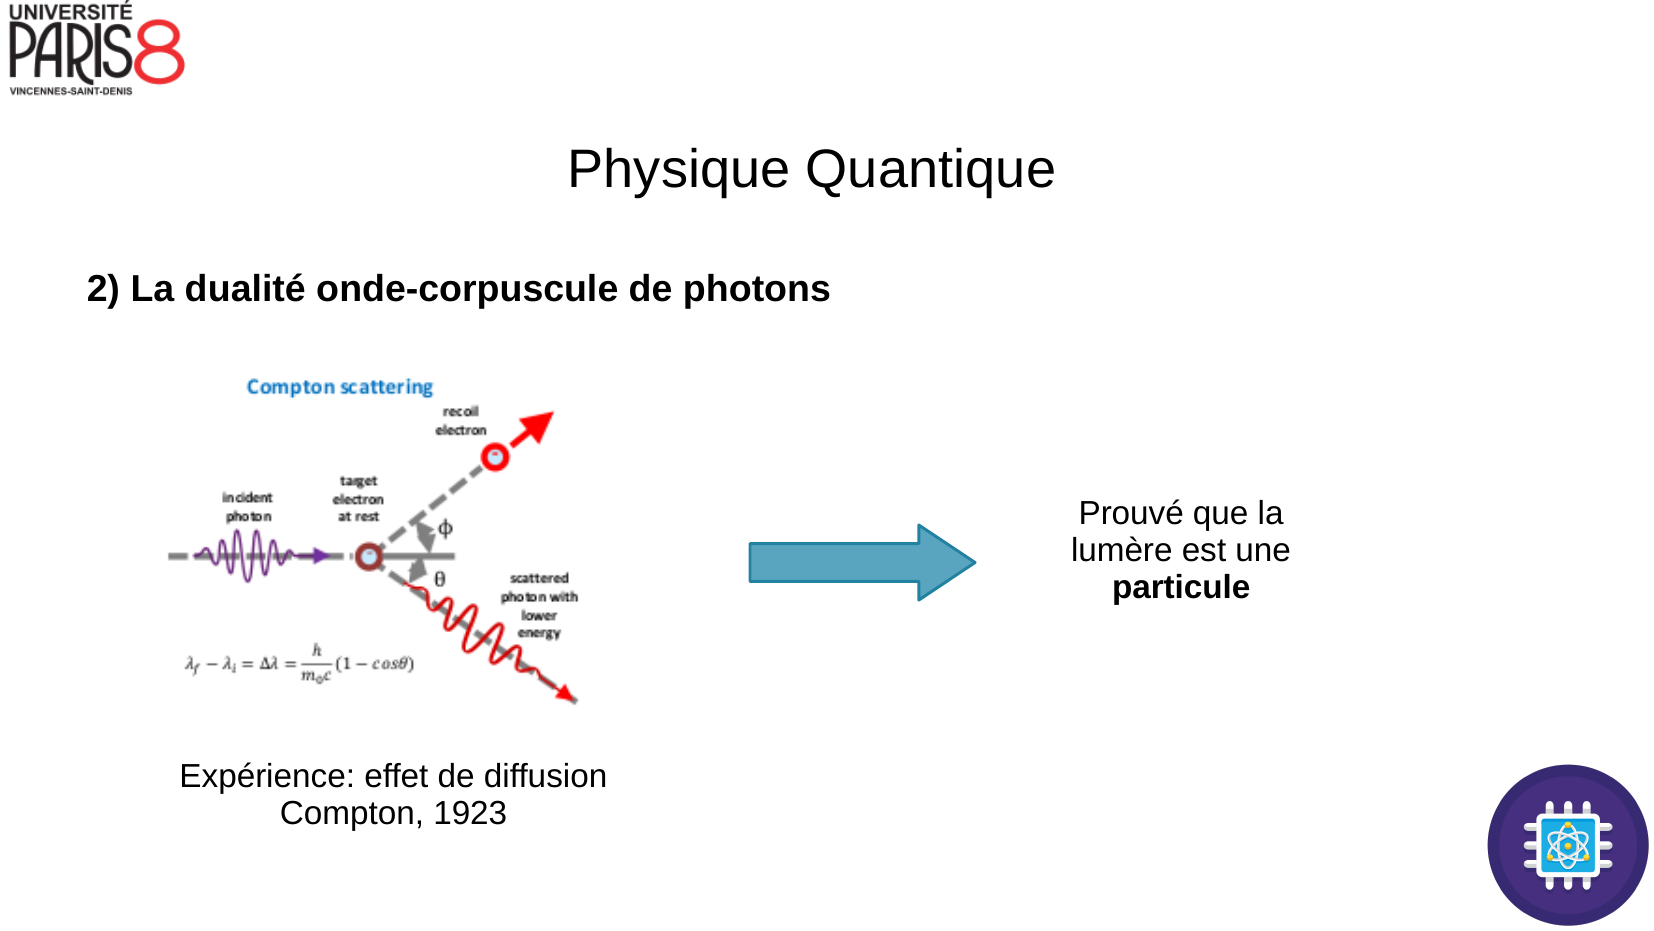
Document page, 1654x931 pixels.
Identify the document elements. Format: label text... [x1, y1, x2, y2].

text_box Prouvé que la lumère est une particule [1050, 487, 1313, 614]
subtitle 2) La dualité onde-corpuscule de photons [86, 267, 1576, 808]
picture [1482, 759, 1654, 931]
text_box [750, 525, 976, 601]
picture [150, 351, 638, 750]
picture [0, 0, 192, 100]
title Physique Quantique [86, 112, 1538, 226]
text_box Expérience: effet de diffusion Compton, 1923 [150, 750, 638, 839]
